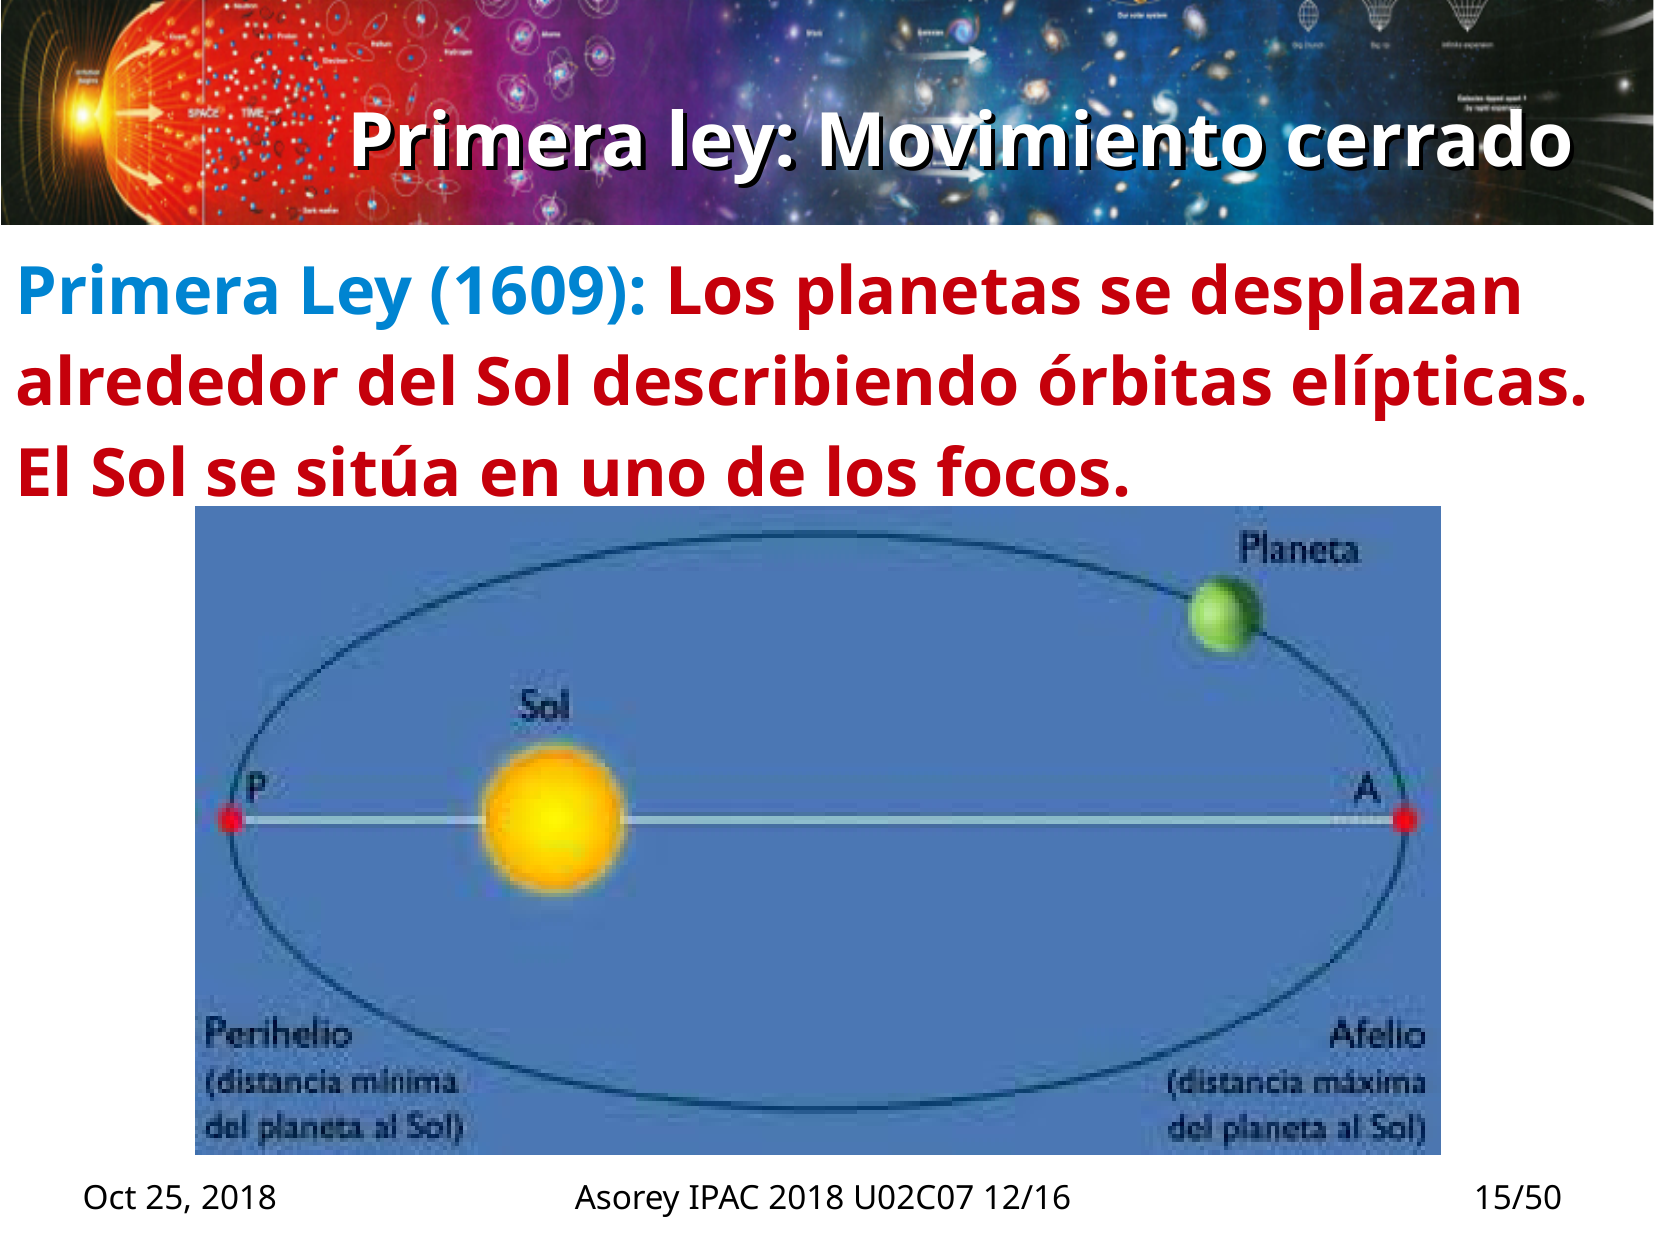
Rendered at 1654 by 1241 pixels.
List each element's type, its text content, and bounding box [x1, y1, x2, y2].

title Primera ley: Movimiento cerrado [86, 49, 1576, 226]
picture [1, 0, 1654, 225]
text_box Primera Ley (1609): Los planetas se desplazan alrededor del Sol describiendo órbitas elípticas. El Sol se sitúa en uno de los focos. [0, 236, 1654, 496]
picture [195, 506, 1441, 1156]
